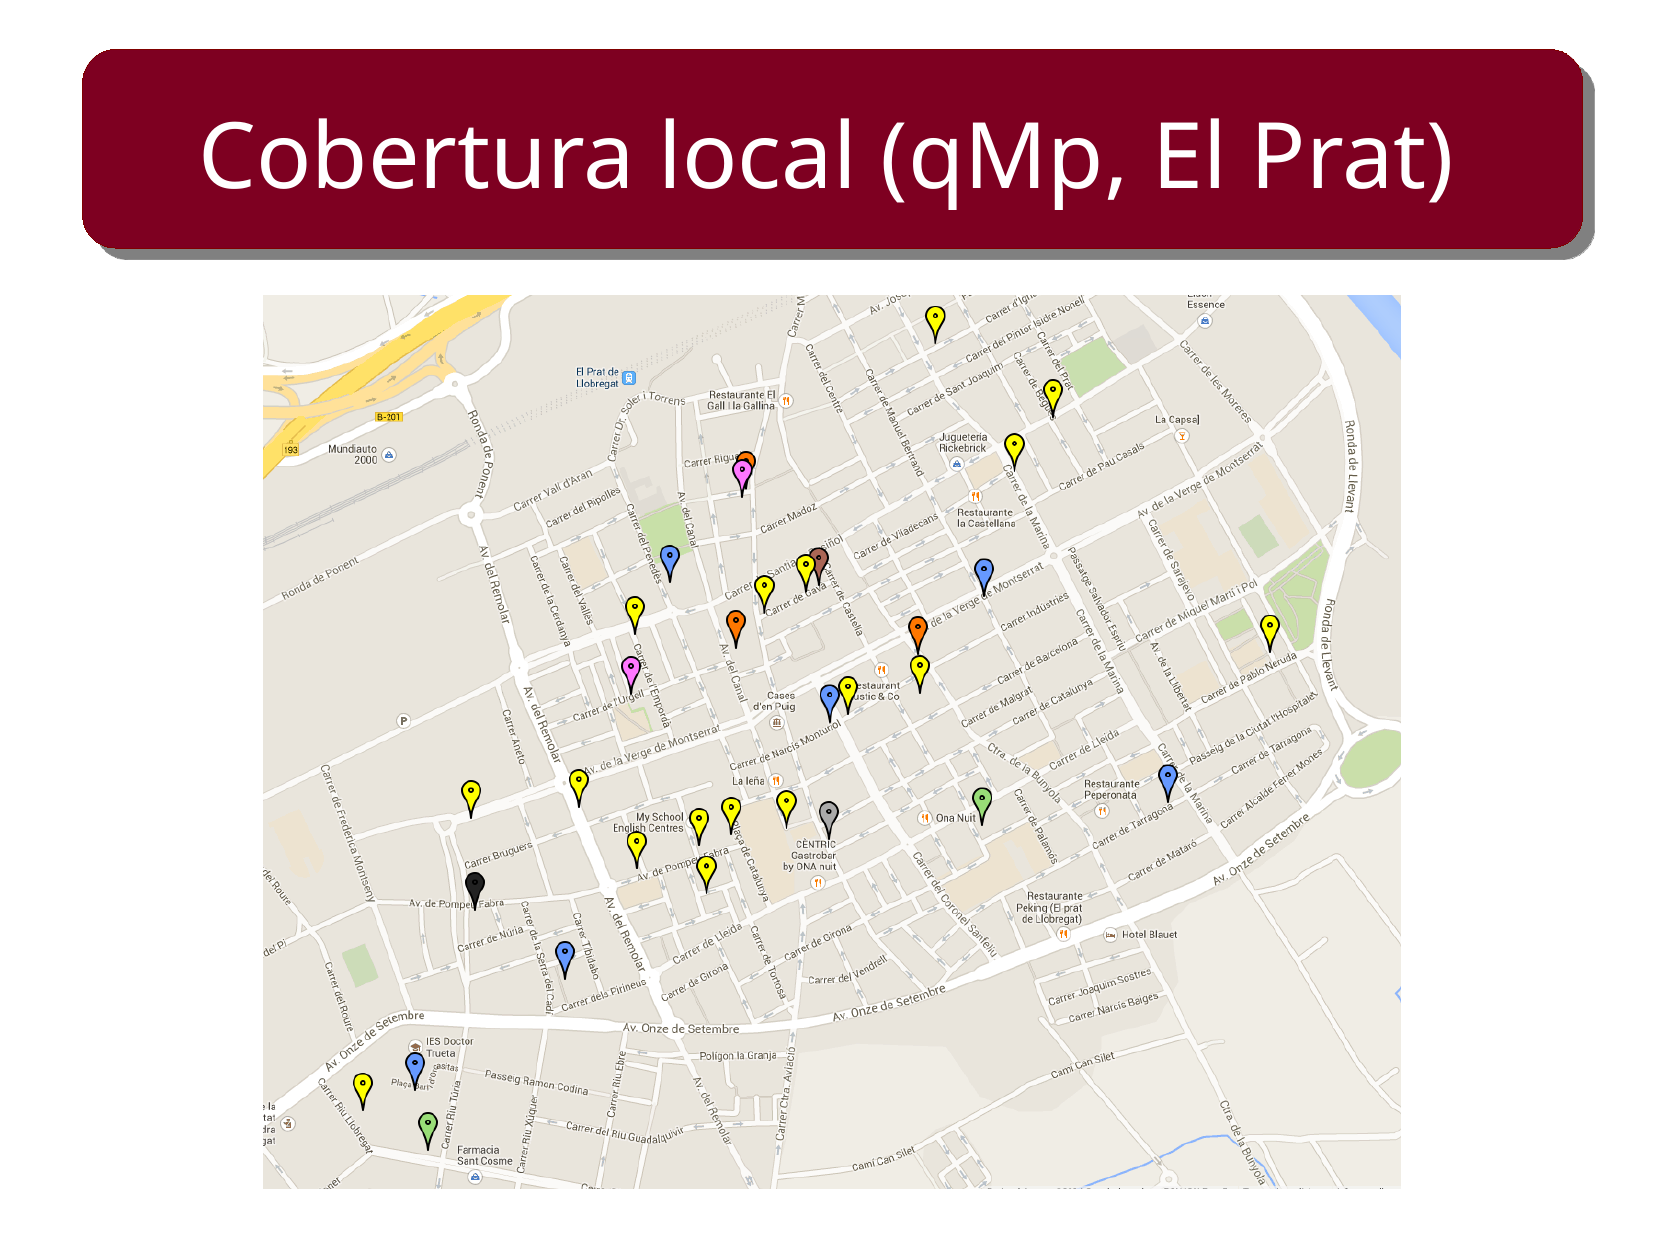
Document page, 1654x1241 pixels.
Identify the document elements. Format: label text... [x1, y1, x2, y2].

title Cobertura local (qMp, El Prat) [82, 49, 1571, 257]
picture [263, 295, 1401, 1189]
